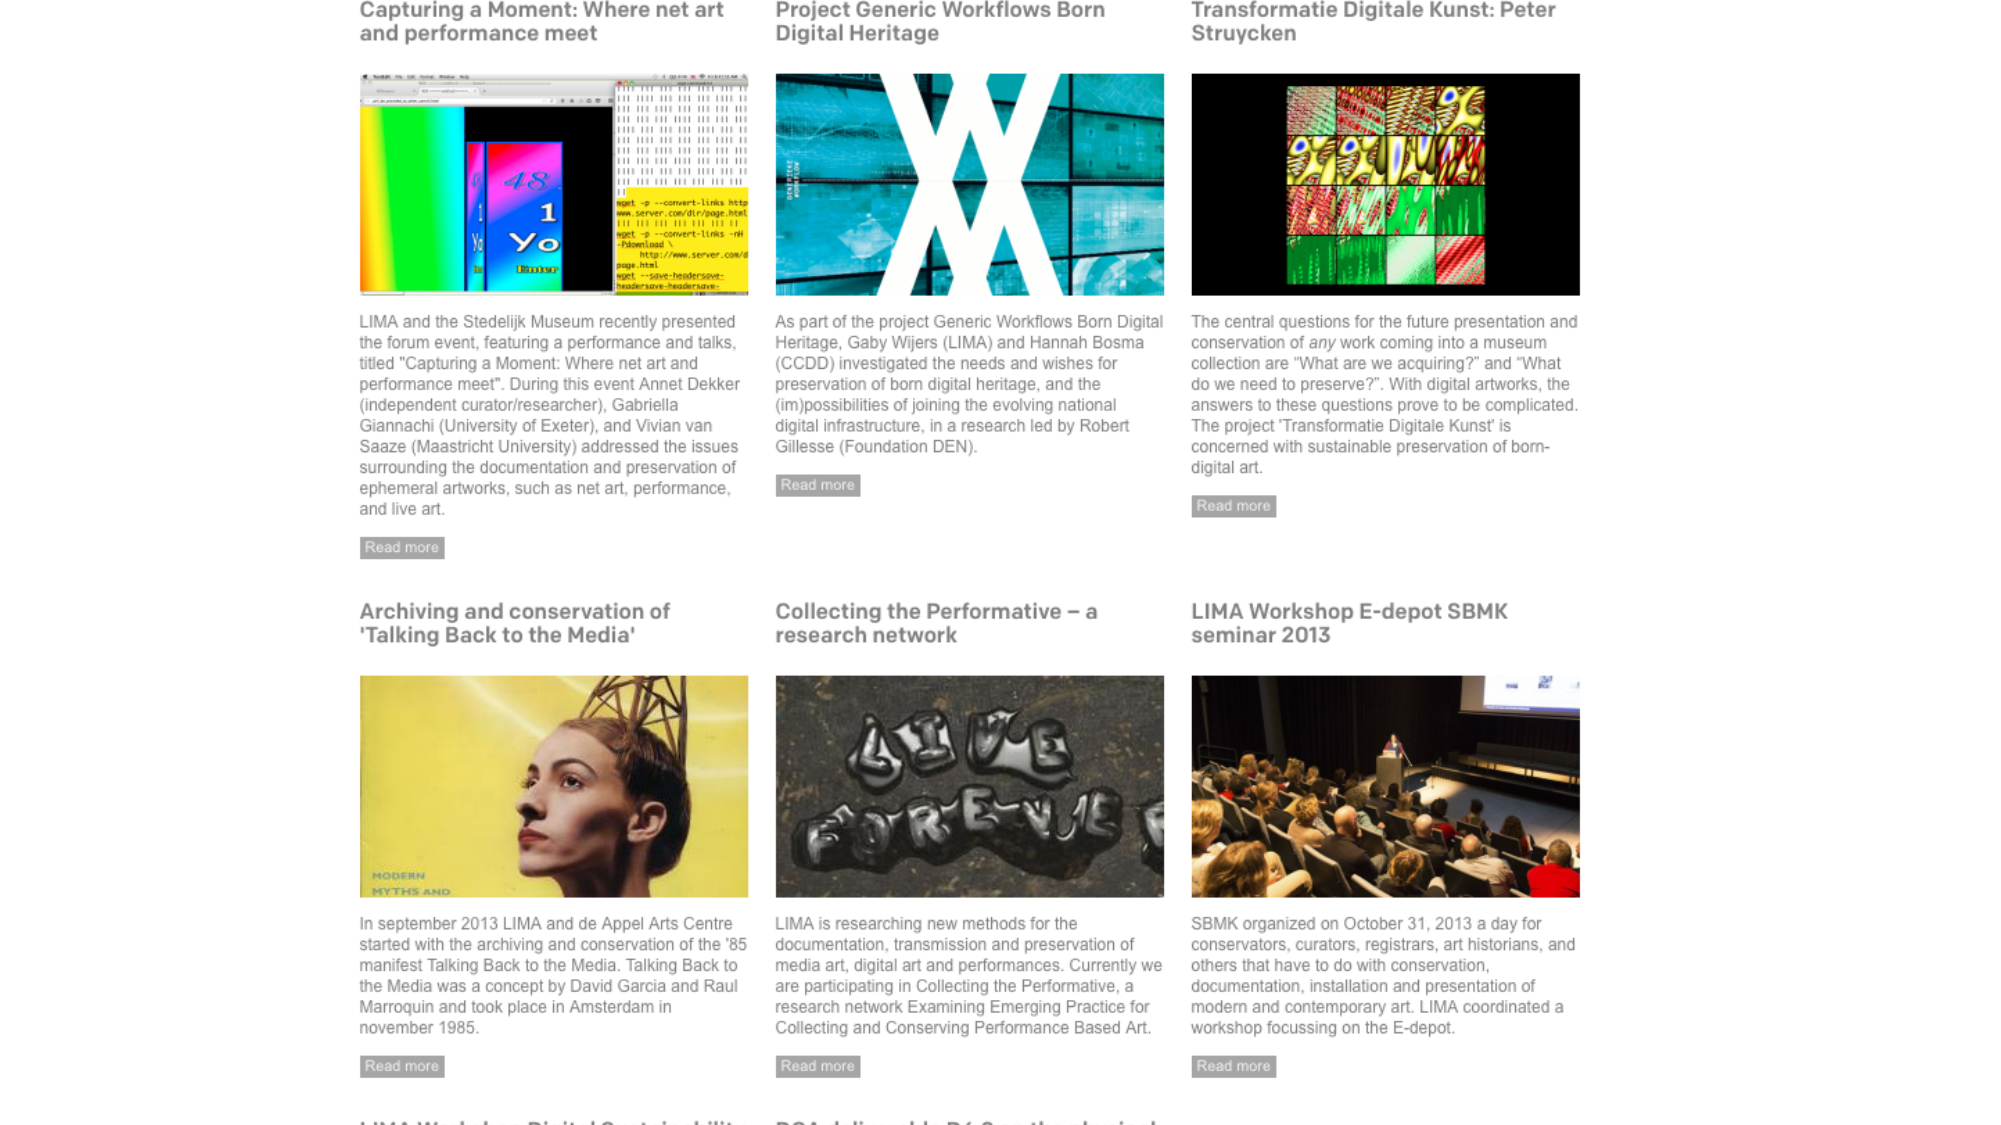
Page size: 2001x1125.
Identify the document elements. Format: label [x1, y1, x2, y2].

picture [352, 0, 1594, 1125]
